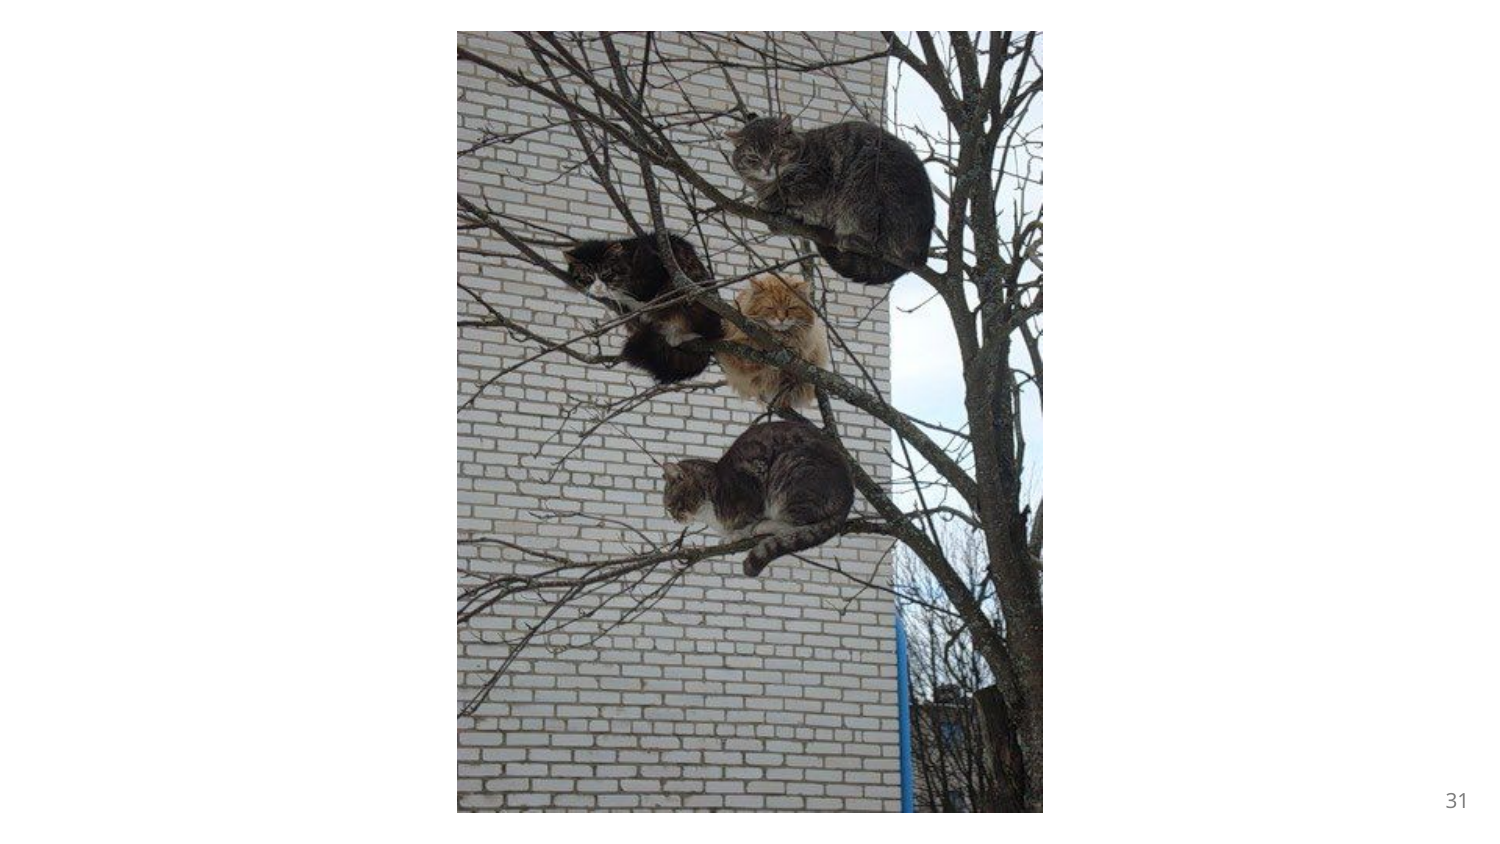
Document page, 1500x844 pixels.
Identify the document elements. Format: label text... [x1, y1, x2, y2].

slide_number <number> [1394, 769, 1484, 834]
picture [457, 31, 1043, 813]
